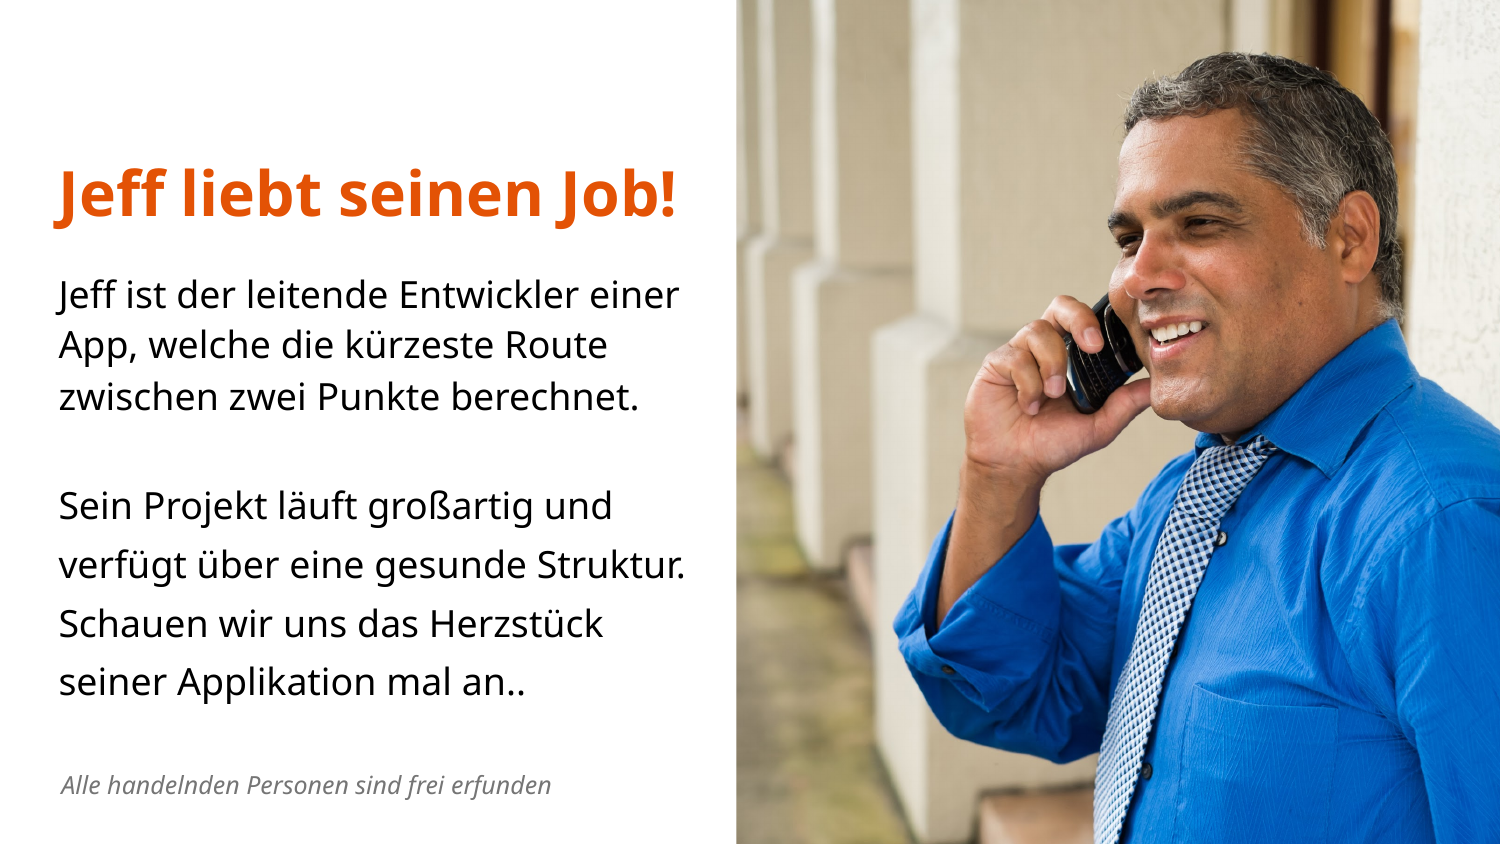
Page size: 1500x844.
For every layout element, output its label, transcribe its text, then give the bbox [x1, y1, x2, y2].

picture [736, 0, 1500, 844]
subtitle Jeff liebt seinen Job! Jeff ist der leitende Entwickler einer App, welche die kürzeste Route zwischen zwei Punkte berechnet. Sein Projekt läuft großartig und verfügt über eine gesunde Struktur. Schauen wir uns das Herzstück seiner Applikation mal an.. [43, 107, 708, 737]
text_box Alle handelnden Personen sind frei erfunden [46, 763, 1071, 806]
